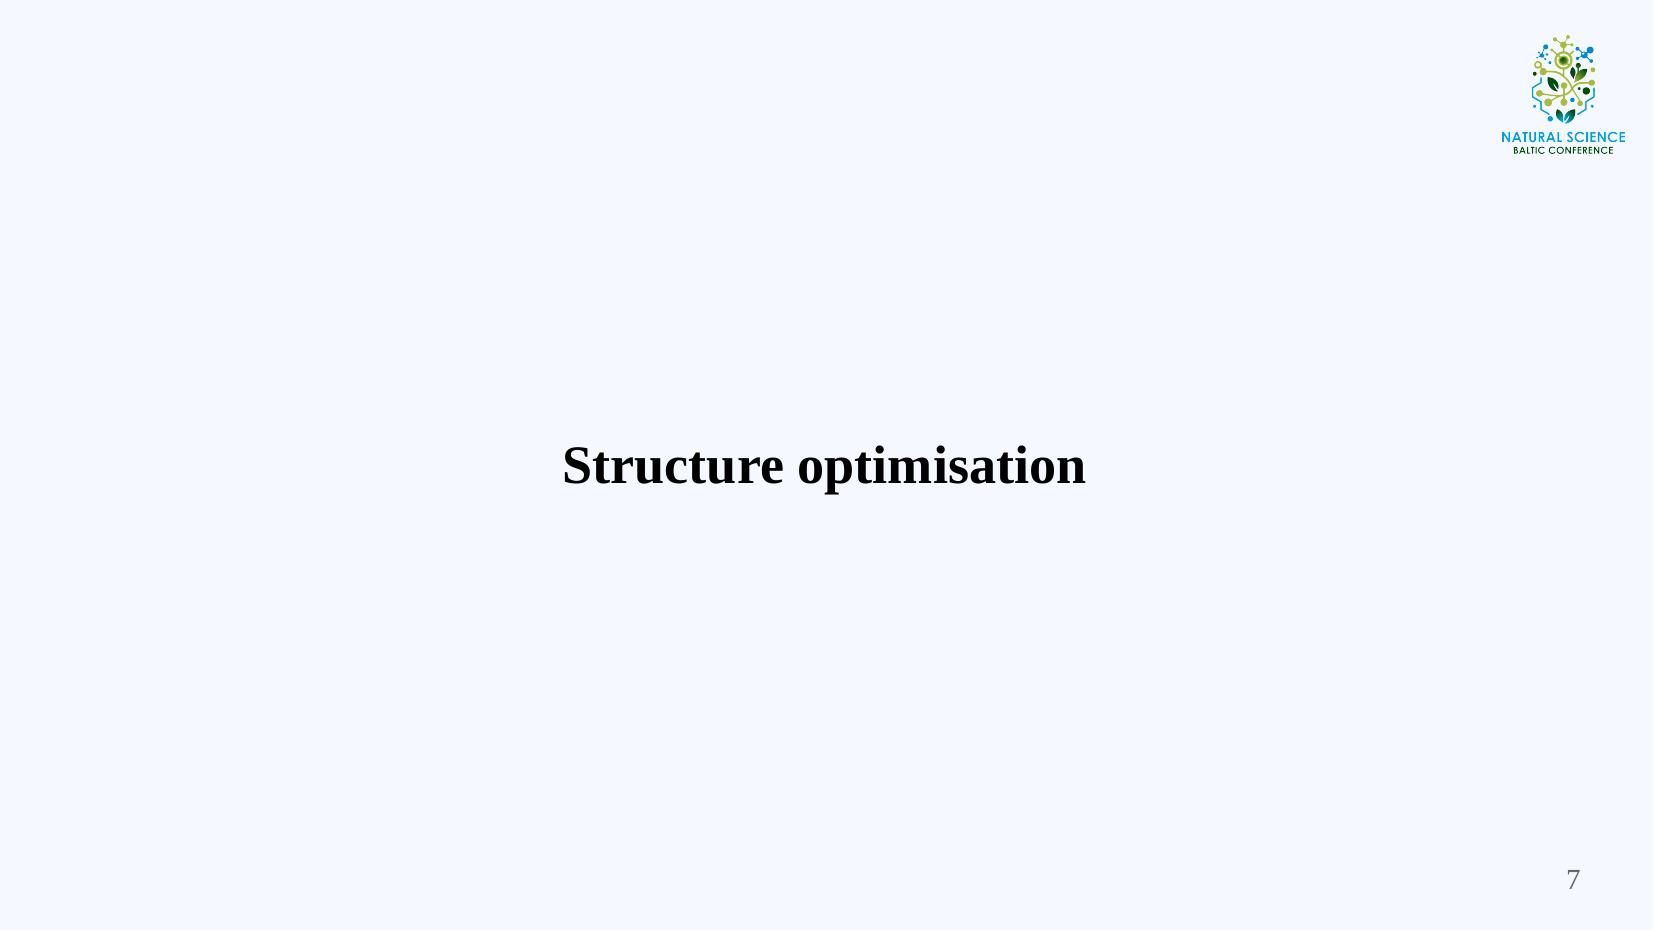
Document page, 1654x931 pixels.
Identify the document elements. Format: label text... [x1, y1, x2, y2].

title Structure optimisation [562, 405, 1092, 526]
picture [1502, 35, 1625, 154]
